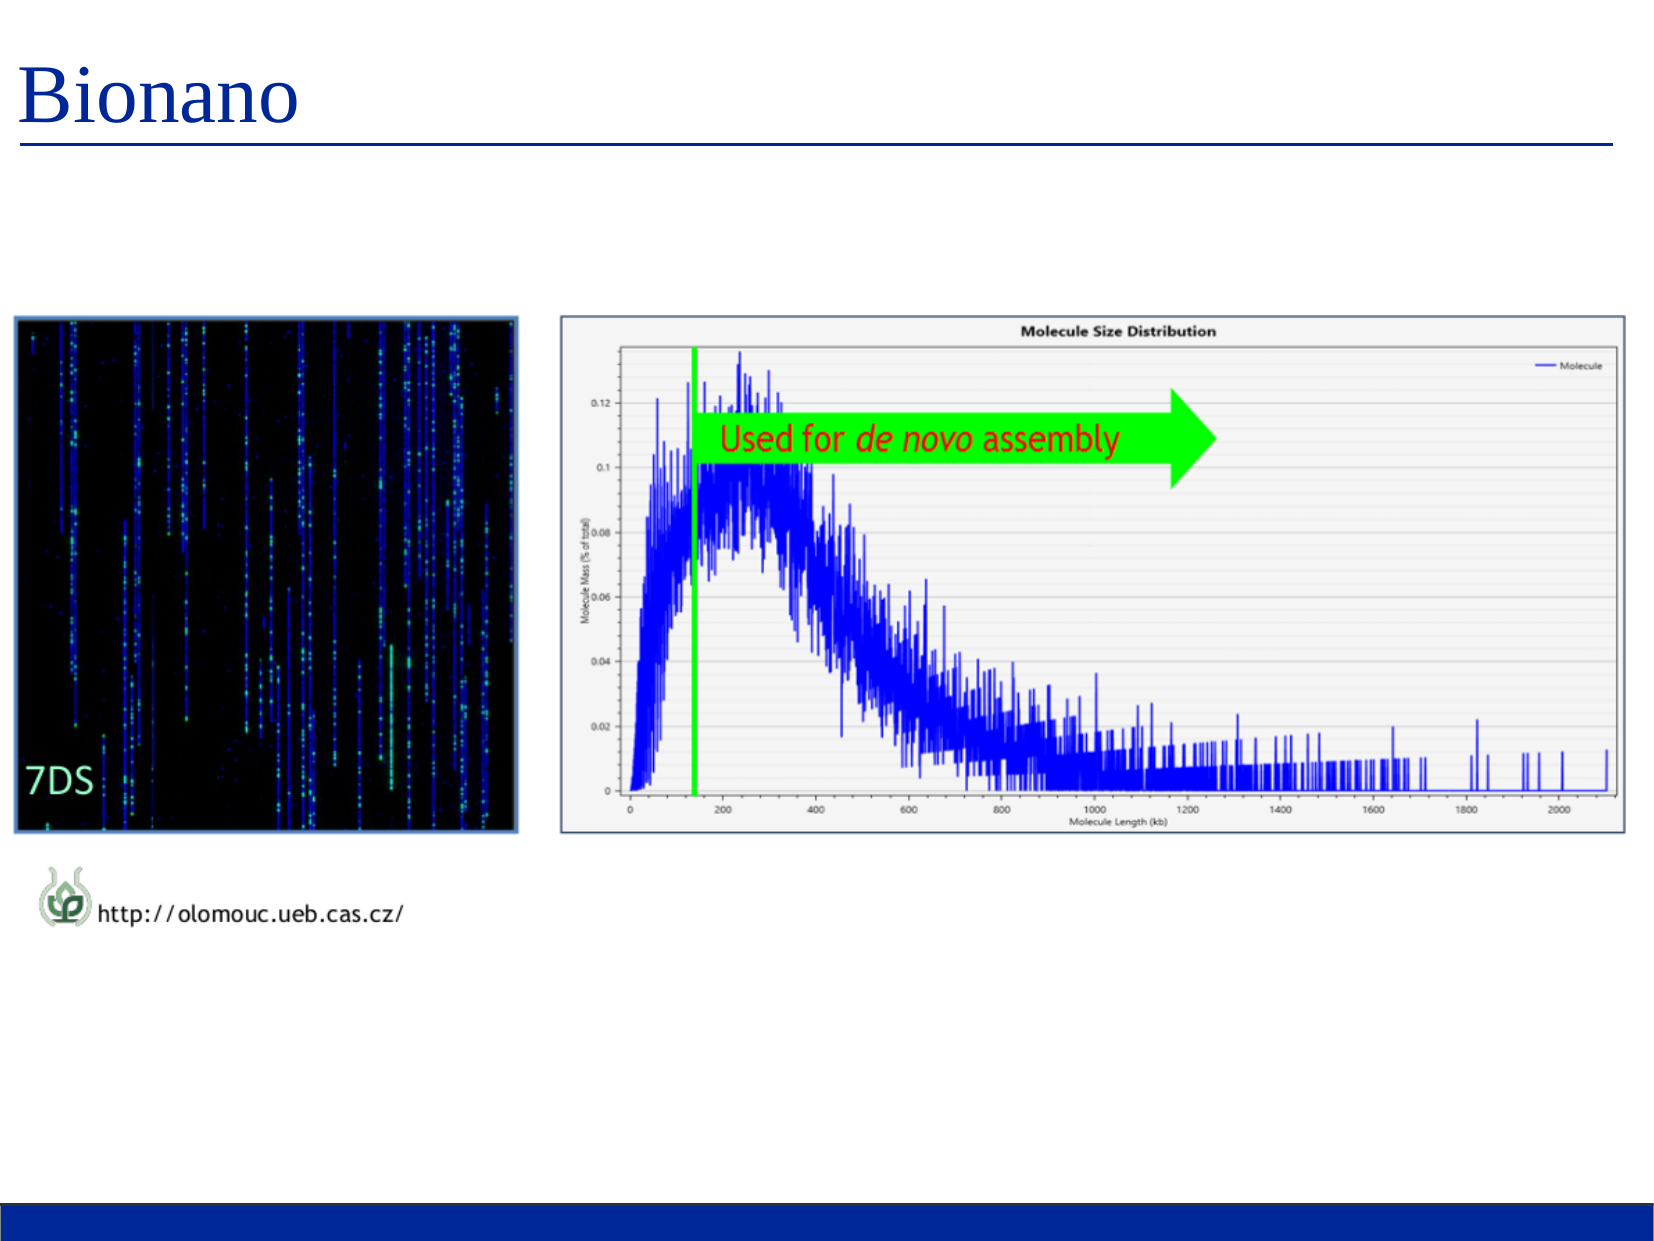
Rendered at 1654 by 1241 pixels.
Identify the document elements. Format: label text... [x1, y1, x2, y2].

title Bionano [17, 0, 1589, 198]
picture [2, 307, 1644, 937]
